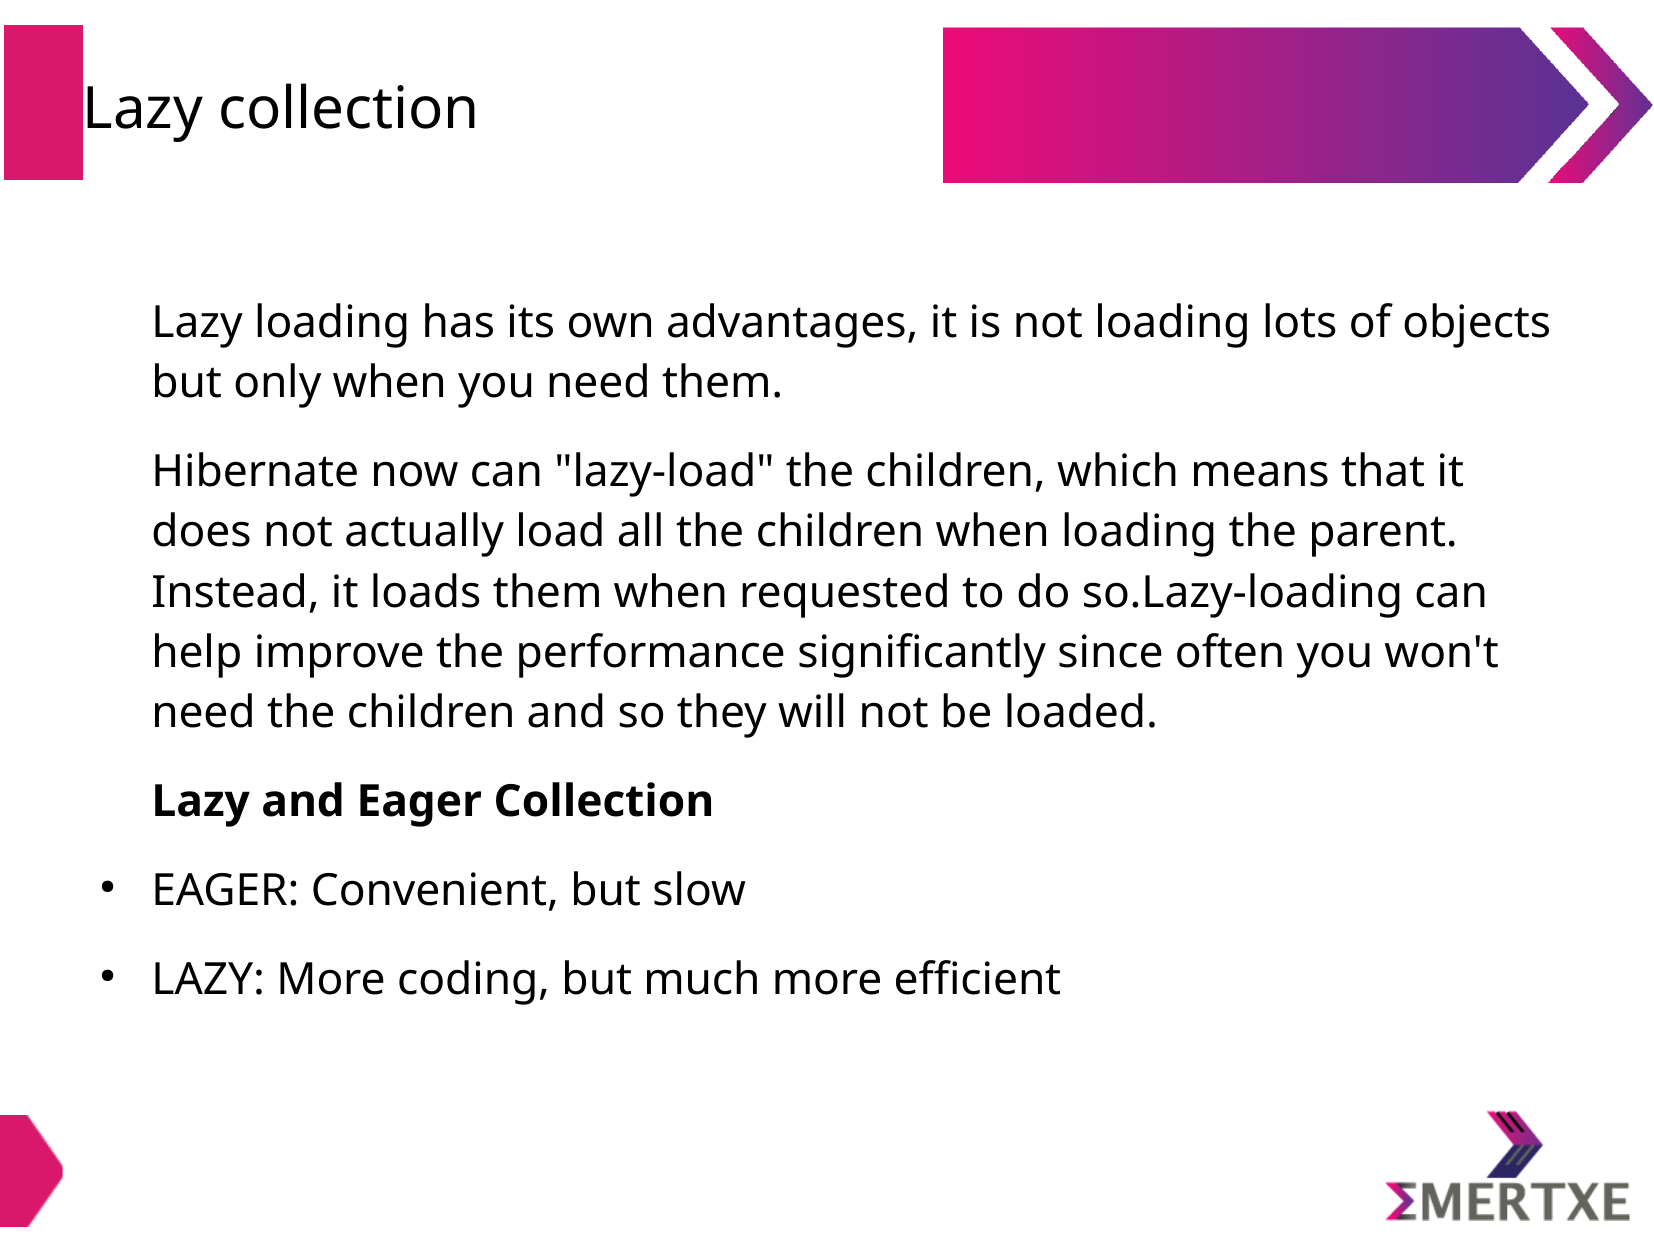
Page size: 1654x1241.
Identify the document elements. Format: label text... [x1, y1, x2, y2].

list Lazy loading has its own advantages, it is not loading lots of objects but only when you need them. Hibernate now can "lazy-load" the children, which means that it does not actually load all the children when loading the parent. Instead, it loads them when requested to do so.Lazy-loading can help improve the performance significantly since often you won't need the children and so they will not be loaded. Lazy and Eager Collection EAGER: Convenient, but slow LAZY: More coding, but much more efficient [82, 290, 1571, 1010]
picture [1385, 1107, 1631, 1221]
title Lazy collection [82, 2, 1571, 210]
picture [1571, 27, 1653, 183]
